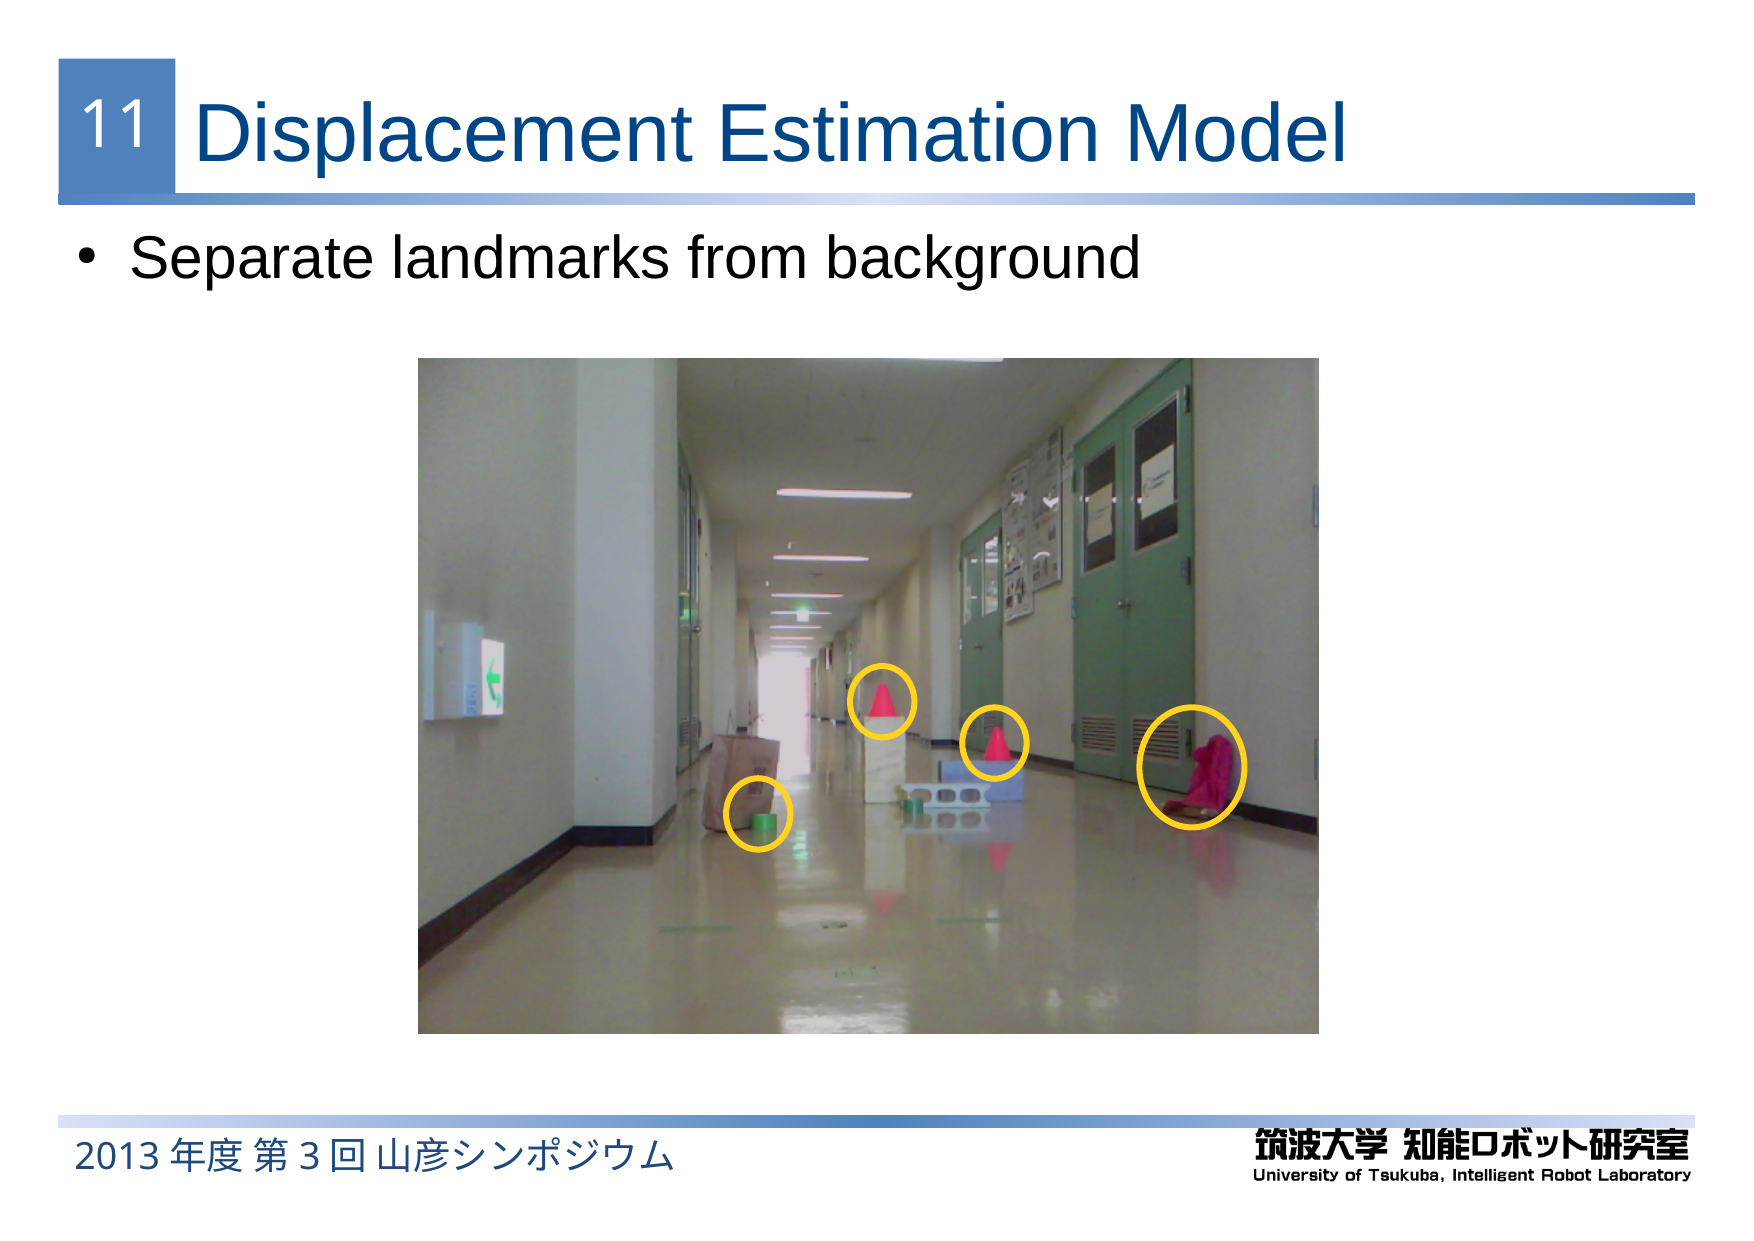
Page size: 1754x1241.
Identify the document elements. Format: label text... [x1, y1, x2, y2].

title Displacement Estimation Model [193, 61, 1651, 205]
picture [418, 358, 1319, 1034]
picture [1252, 1127, 1691, 1182]
list Separate landmarks from background [58, 223, 1696, 876]
